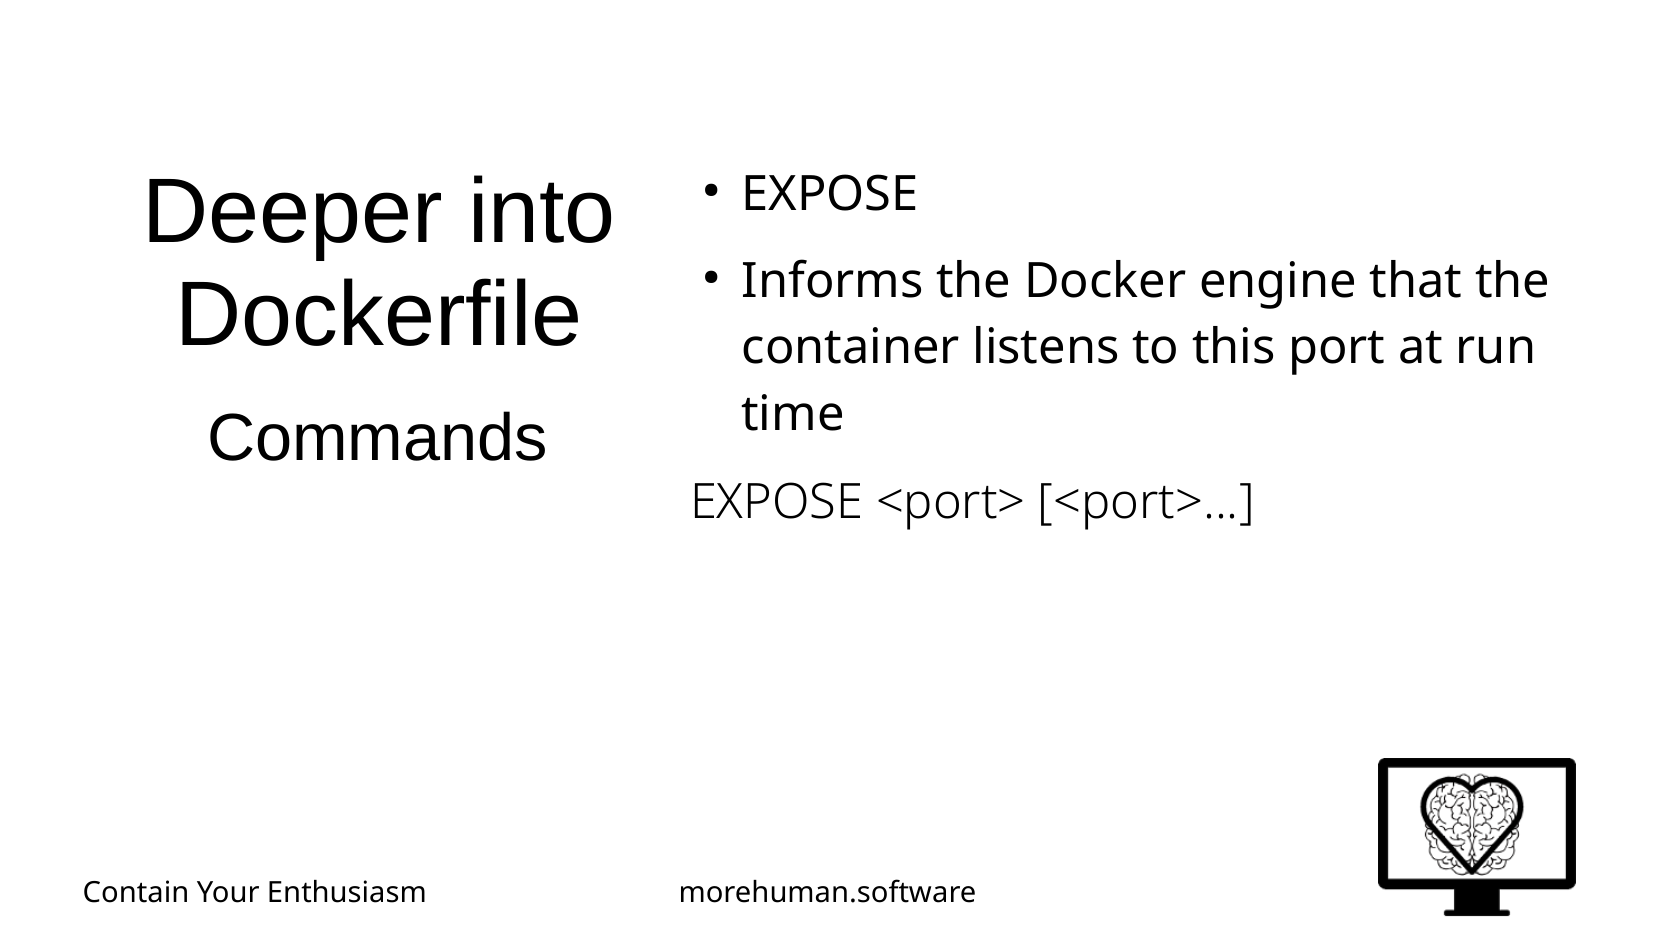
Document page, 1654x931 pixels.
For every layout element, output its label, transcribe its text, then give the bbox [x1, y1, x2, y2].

list EXPOSE Informs the Docker engine that the container listens to this port at run time EXPOSE <port> [<port>...] [690, 157, 1572, 533]
title Deeper into Dockerfile [83, 154, 676, 371]
text_box Commands [81, 400, 674, 705]
picture [1378, 758, 1576, 925]
